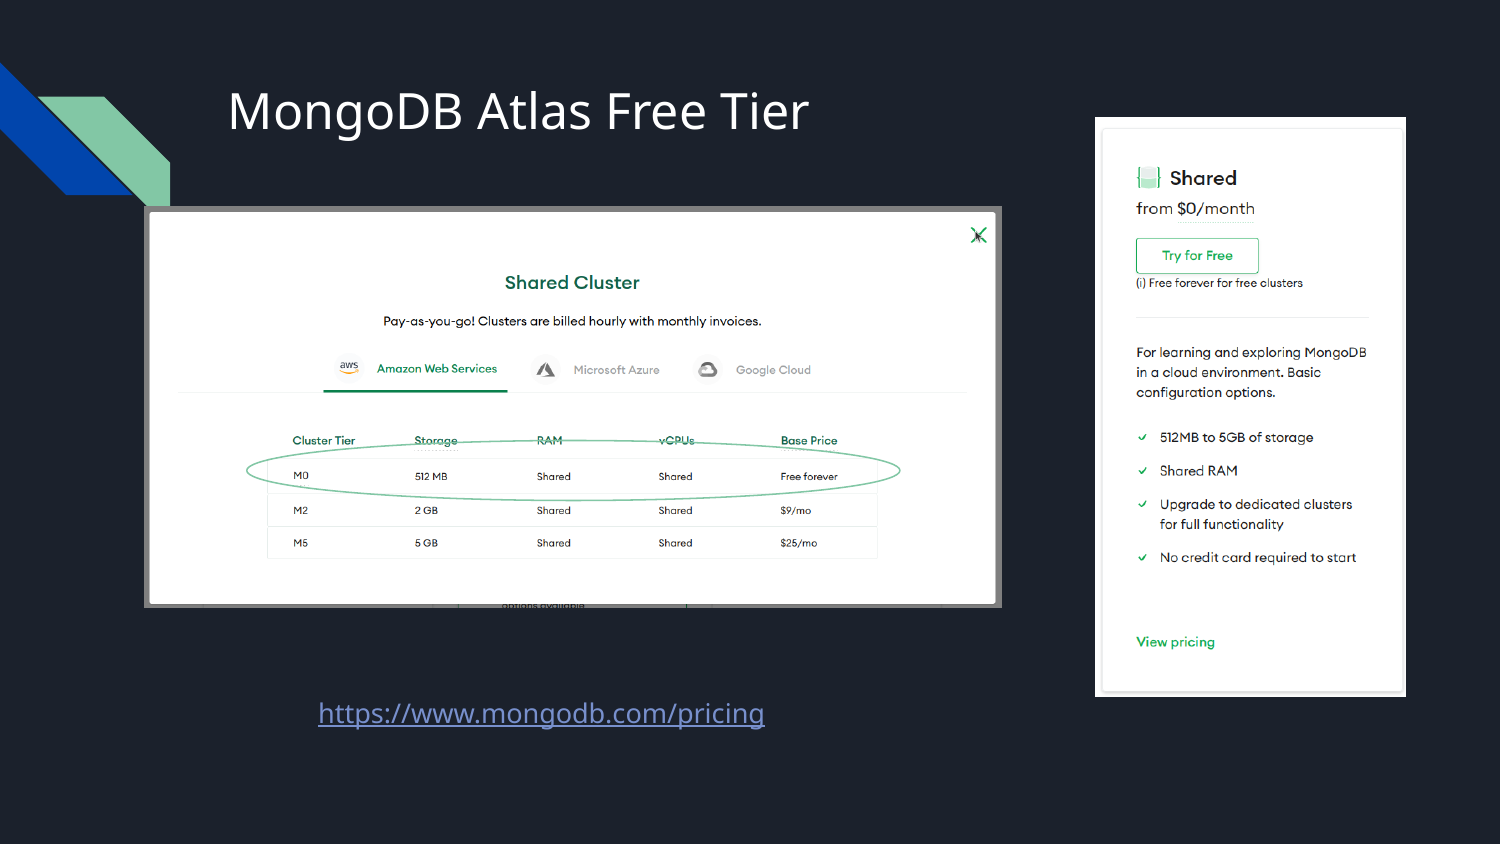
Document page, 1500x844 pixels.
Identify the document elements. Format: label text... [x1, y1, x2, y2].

picture [144, 206, 1002, 608]
title MongoDB Atlas Free Tier [212, 64, 1368, 215]
text_box https://www.mongodb.com/pricing [303, 681, 844, 726]
picture [1095, 117, 1406, 697]
